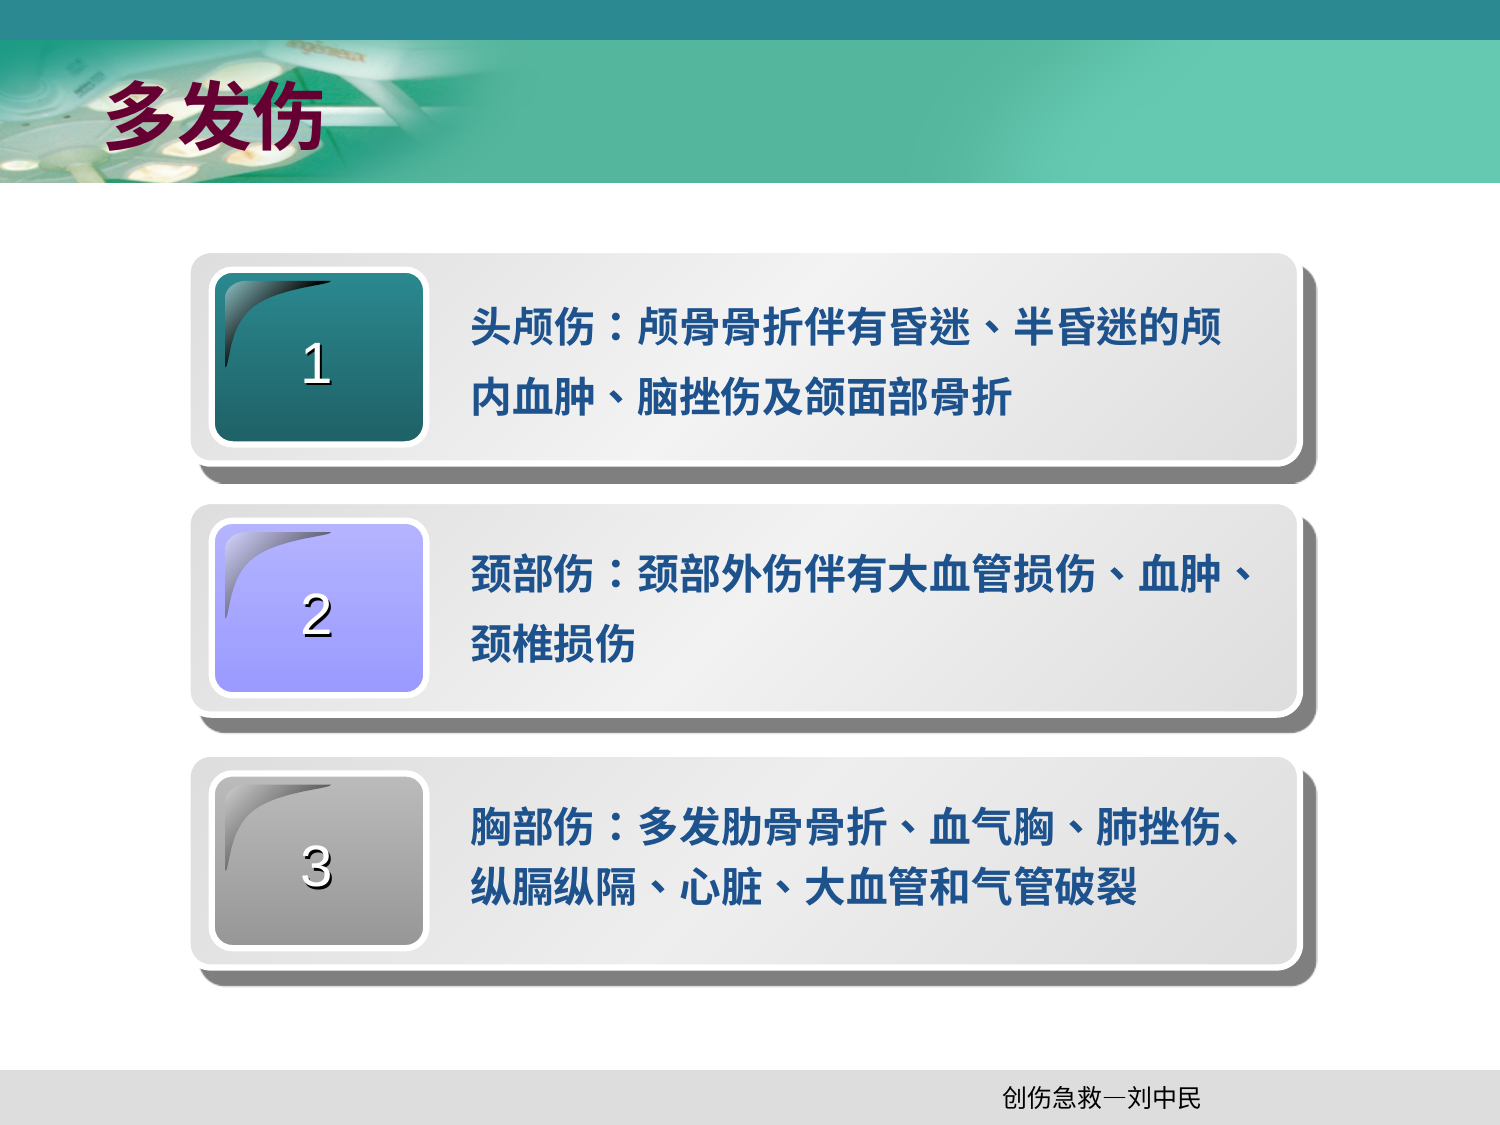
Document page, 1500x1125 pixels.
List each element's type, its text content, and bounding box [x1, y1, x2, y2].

text_box 头颅伤：颅骨骨折伴有昏迷、半昏迷的颅内血肿、脑挫伤及颌面部骨折 [455, 282, 1274, 431]
text_box 1 [284, 317, 348, 403]
text_box 胸部伤：多发肋骨骨折、血气胸、肺挫伤、纵膈纵隔、心脏、大血管和气管破裂 [455, 782, 1301, 918]
text_box [187, 249, 1301, 464]
title 多发伤 [87, 62, 1461, 155]
text_box [187, 753, 1301, 968]
text_box 颈部伤：颈部外伤伴有大血管损伤、血肿、颈椎损伤 [455, 530, 1301, 678]
text_box 3 [284, 820, 348, 907]
text_box 2 [284, 568, 348, 654]
text_box 创伤急救—刘中民 [987, 1074, 1463, 1125]
text_box [187, 501, 1301, 715]
